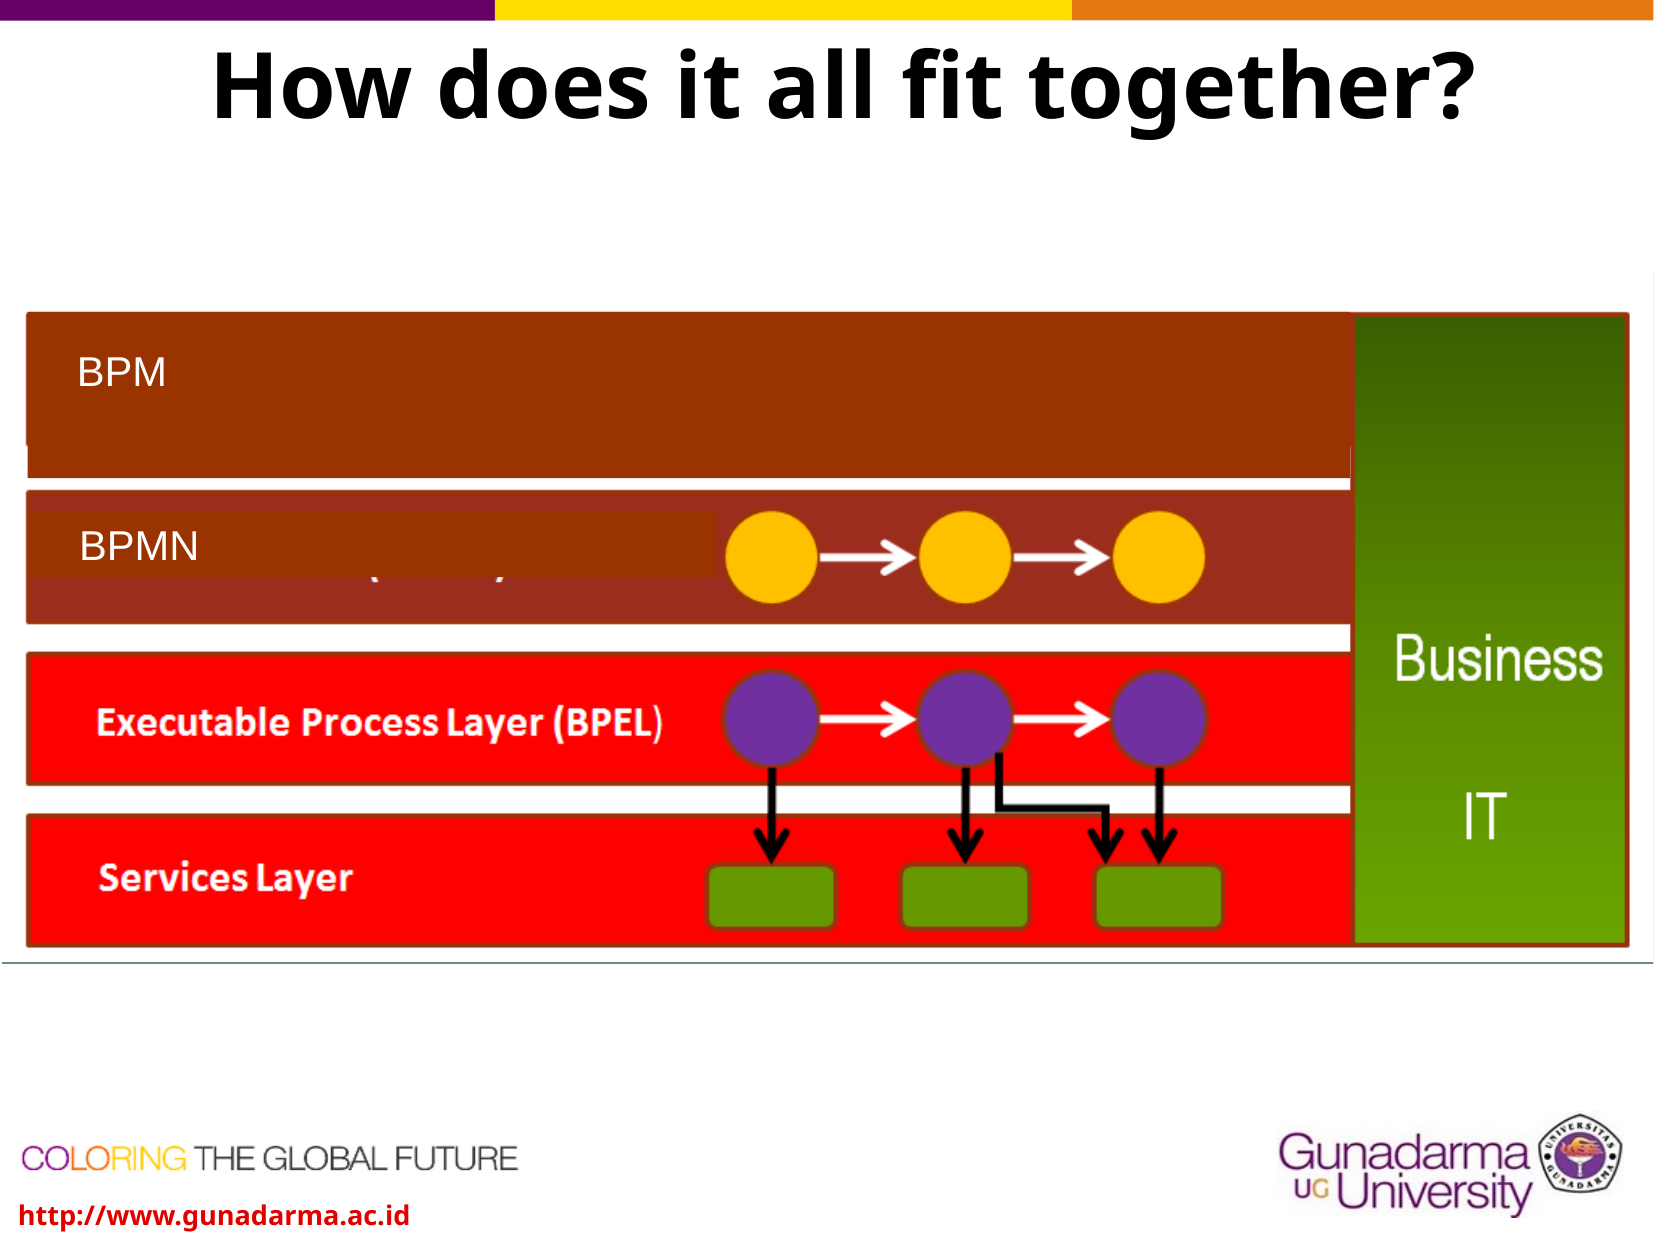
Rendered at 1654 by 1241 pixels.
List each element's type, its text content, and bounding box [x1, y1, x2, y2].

text_box BPM [27, 311, 1351, 479]
picture [1277, 1111, 1624, 1218]
title How does it all fit together? [0, 0, 1654, 163]
picture [17, 1126, 529, 1189]
text_box BPMN [29, 511, 717, 578]
picture [0, 271, 1654, 962]
